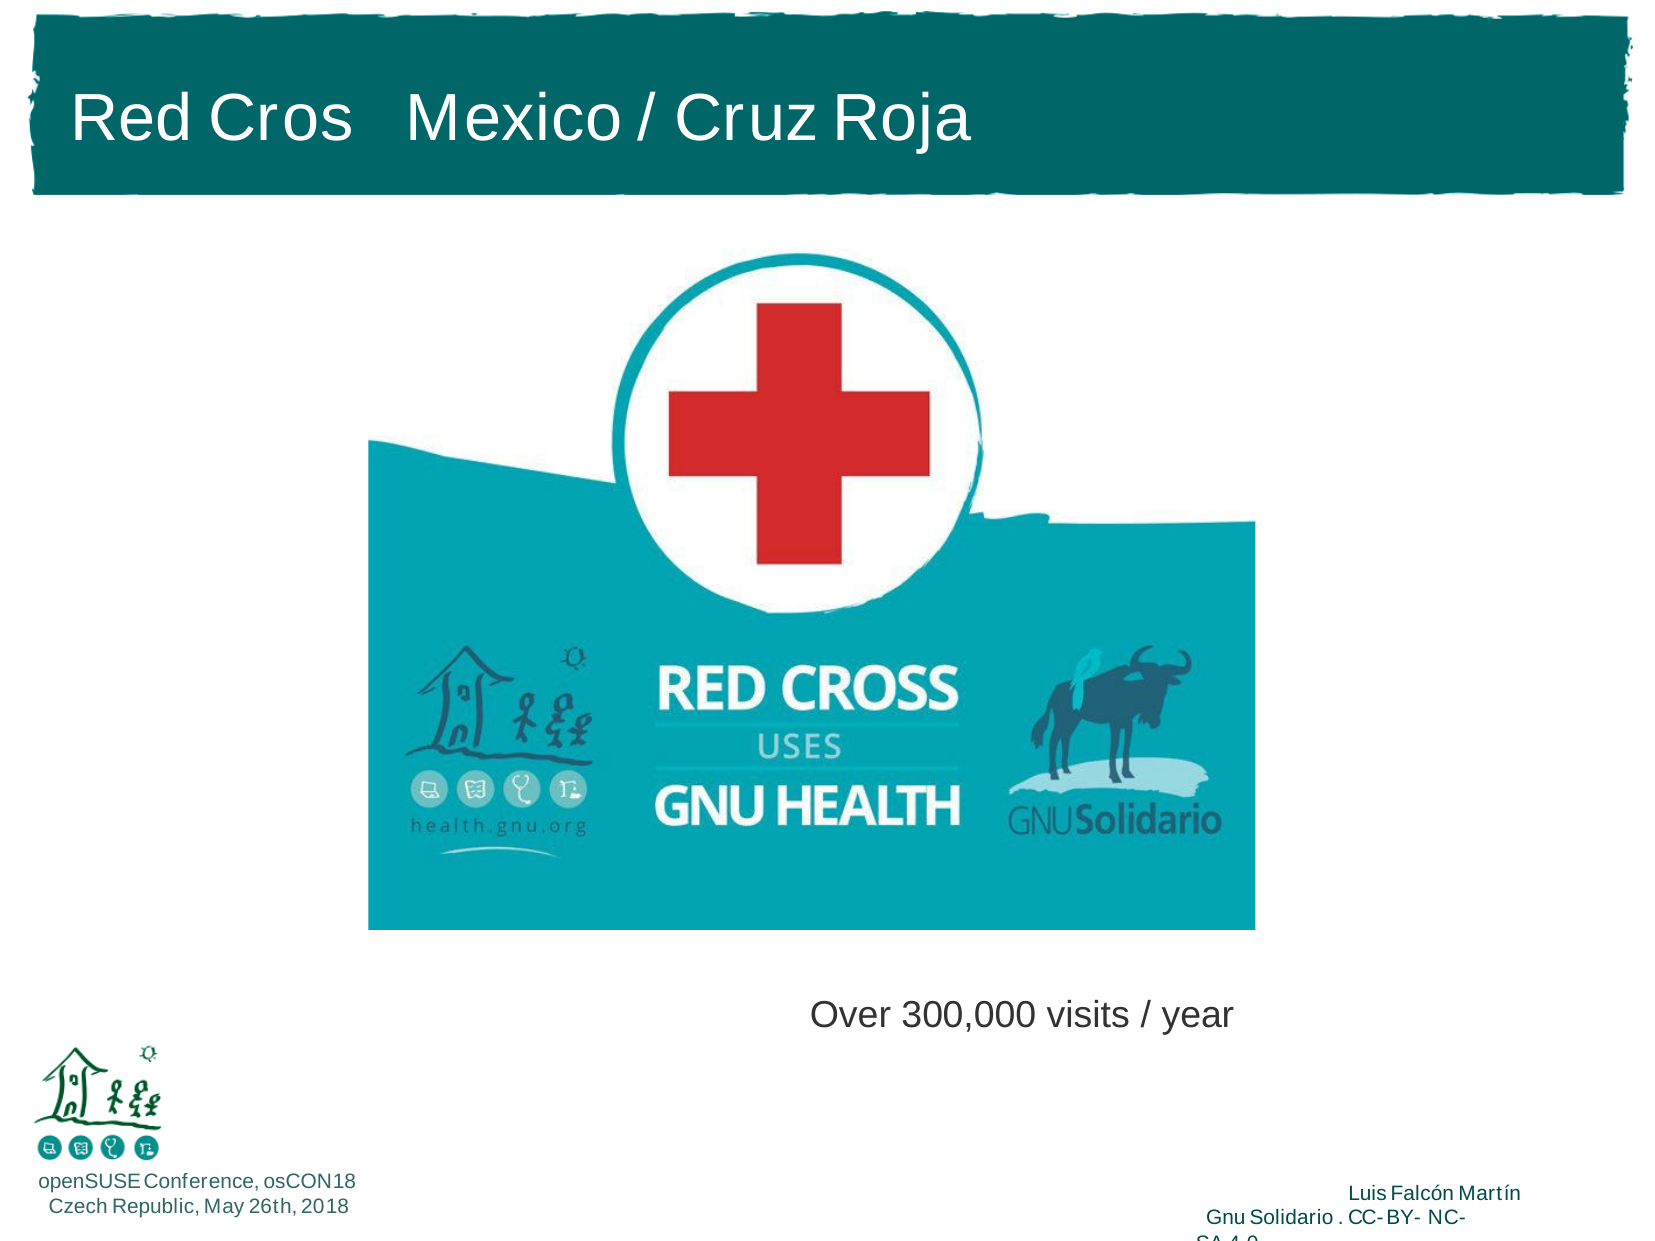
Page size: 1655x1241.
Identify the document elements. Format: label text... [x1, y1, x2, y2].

text_box Over 300,000 visits / year [807, 990, 1237, 1032]
text_box openSUSEConference,osCON18 CzechRepublic,May26th,2018 [36, 1167, 361, 1218]
title RedCros Mexico/CruzRoja [48, 74, 1607, 179]
text_box [368, 230, 1255, 930]
text_box LuisFalcónMartín GnuSolidario.CC-BY-NC-SA4.0 [1193, 1179, 1531, 1230]
